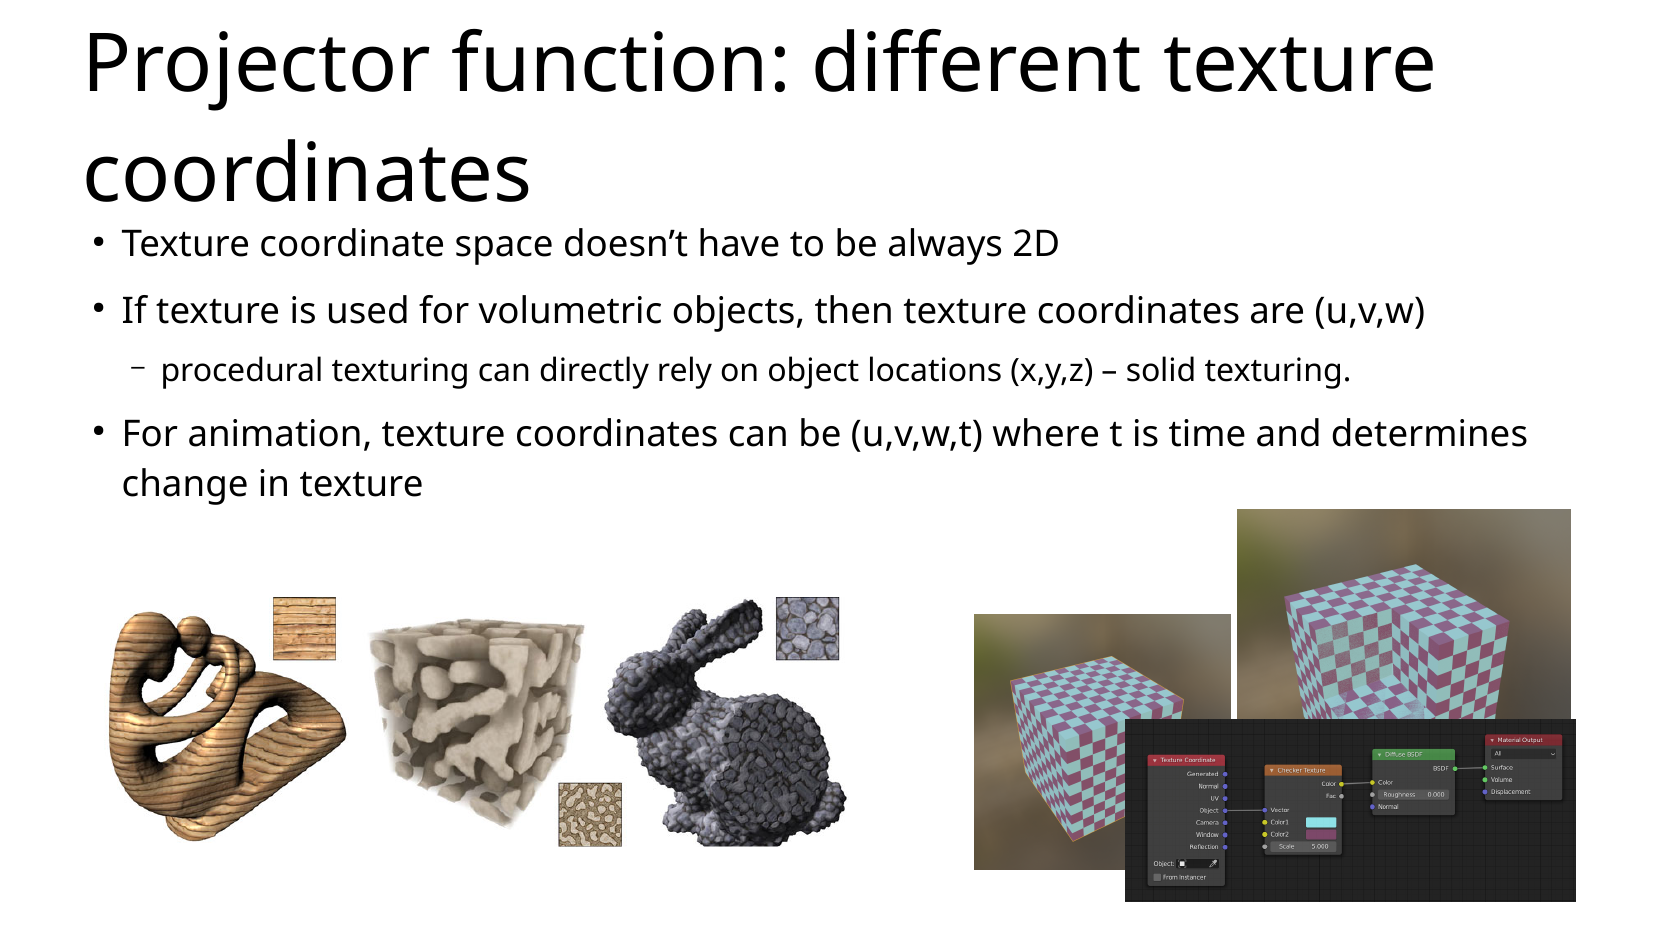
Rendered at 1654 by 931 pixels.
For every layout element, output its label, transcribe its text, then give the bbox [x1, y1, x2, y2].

picture [81, 569, 864, 851]
list Texture coordinate space doesn’t have to be always 2D If texture is used for volumetric objects, then texture coordinates are (u,v,w) procedural texturing can directly rely on object locations (x,y,z) – solid texturing. For animation, texture coordinates can be (u,v,w,t) where t is time and determines change in texture [82, 217, 1571, 511]
picture [974, 509, 1576, 902]
title Projector function: different texture coordinates [82, 0, 1571, 217]
